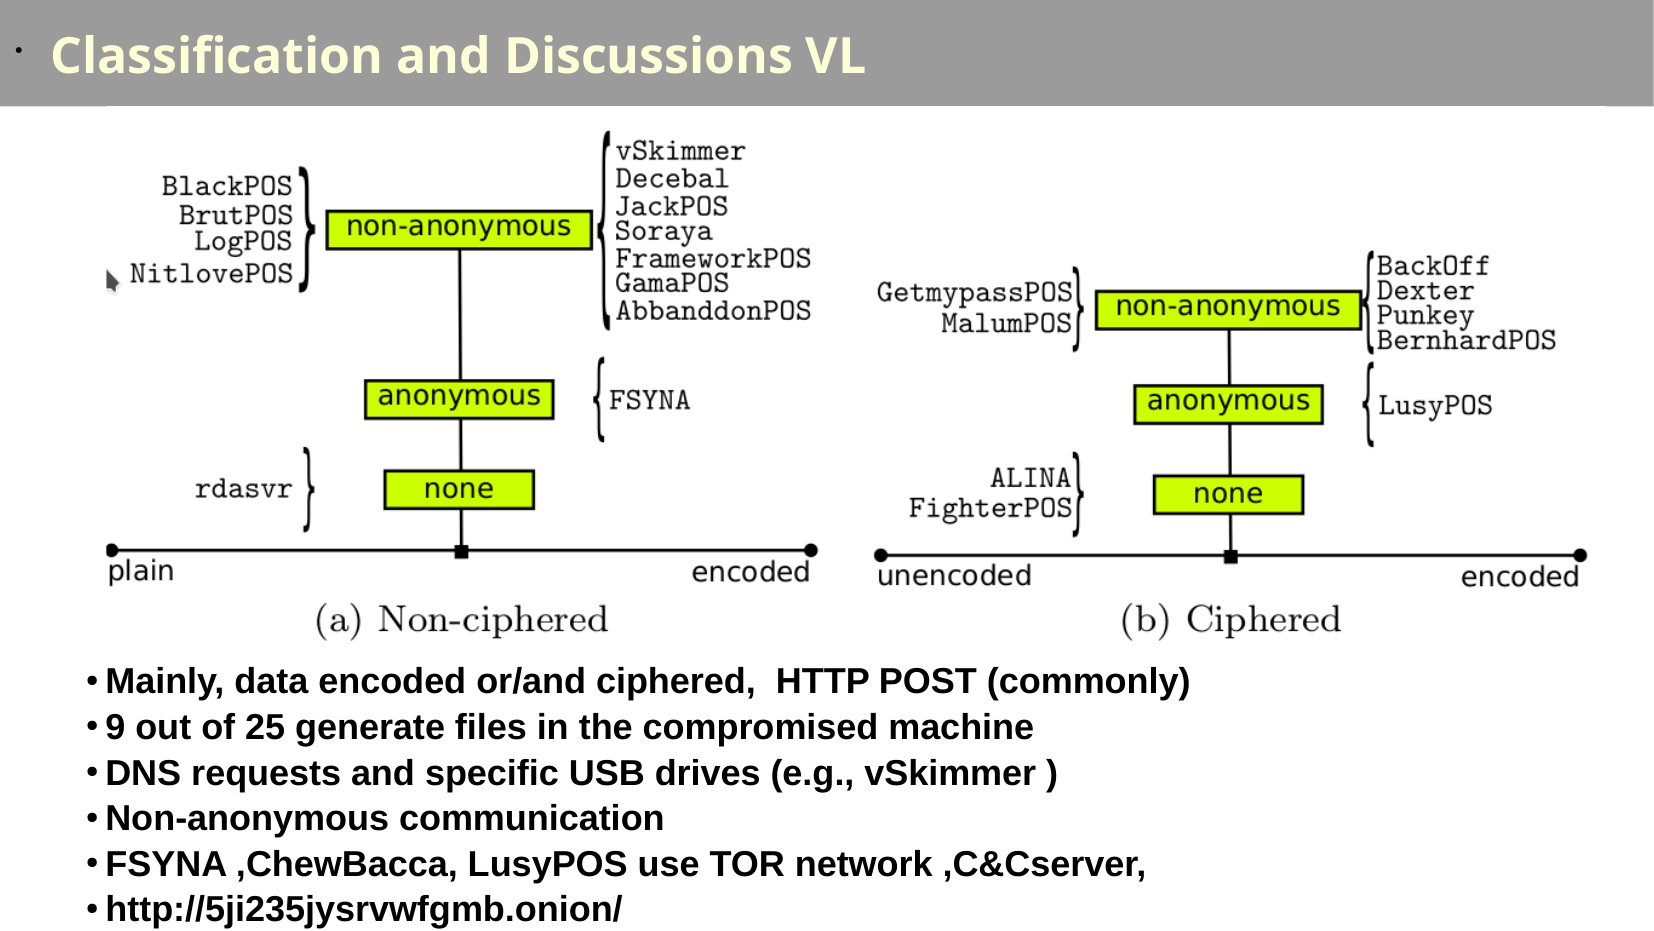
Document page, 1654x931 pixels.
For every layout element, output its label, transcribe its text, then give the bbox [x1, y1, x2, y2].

title Classification and Discussions VL [0, 0, 1654, 107]
list Mainly, data encoded or/and ciphered, HTTP POST (commonly) 9 out of 25 generate files in the compromised machine DNS requests and specific USB drives (e.g., vSkimmer ) Non-anonymous communication FSYNA ,ChewBacca, LusyPOS use TOR network ,C&Cserver, http://5ji235jysrvwfgmb.onion/ [82, 661, 1524, 931]
picture [106, 106, 1607, 650]
